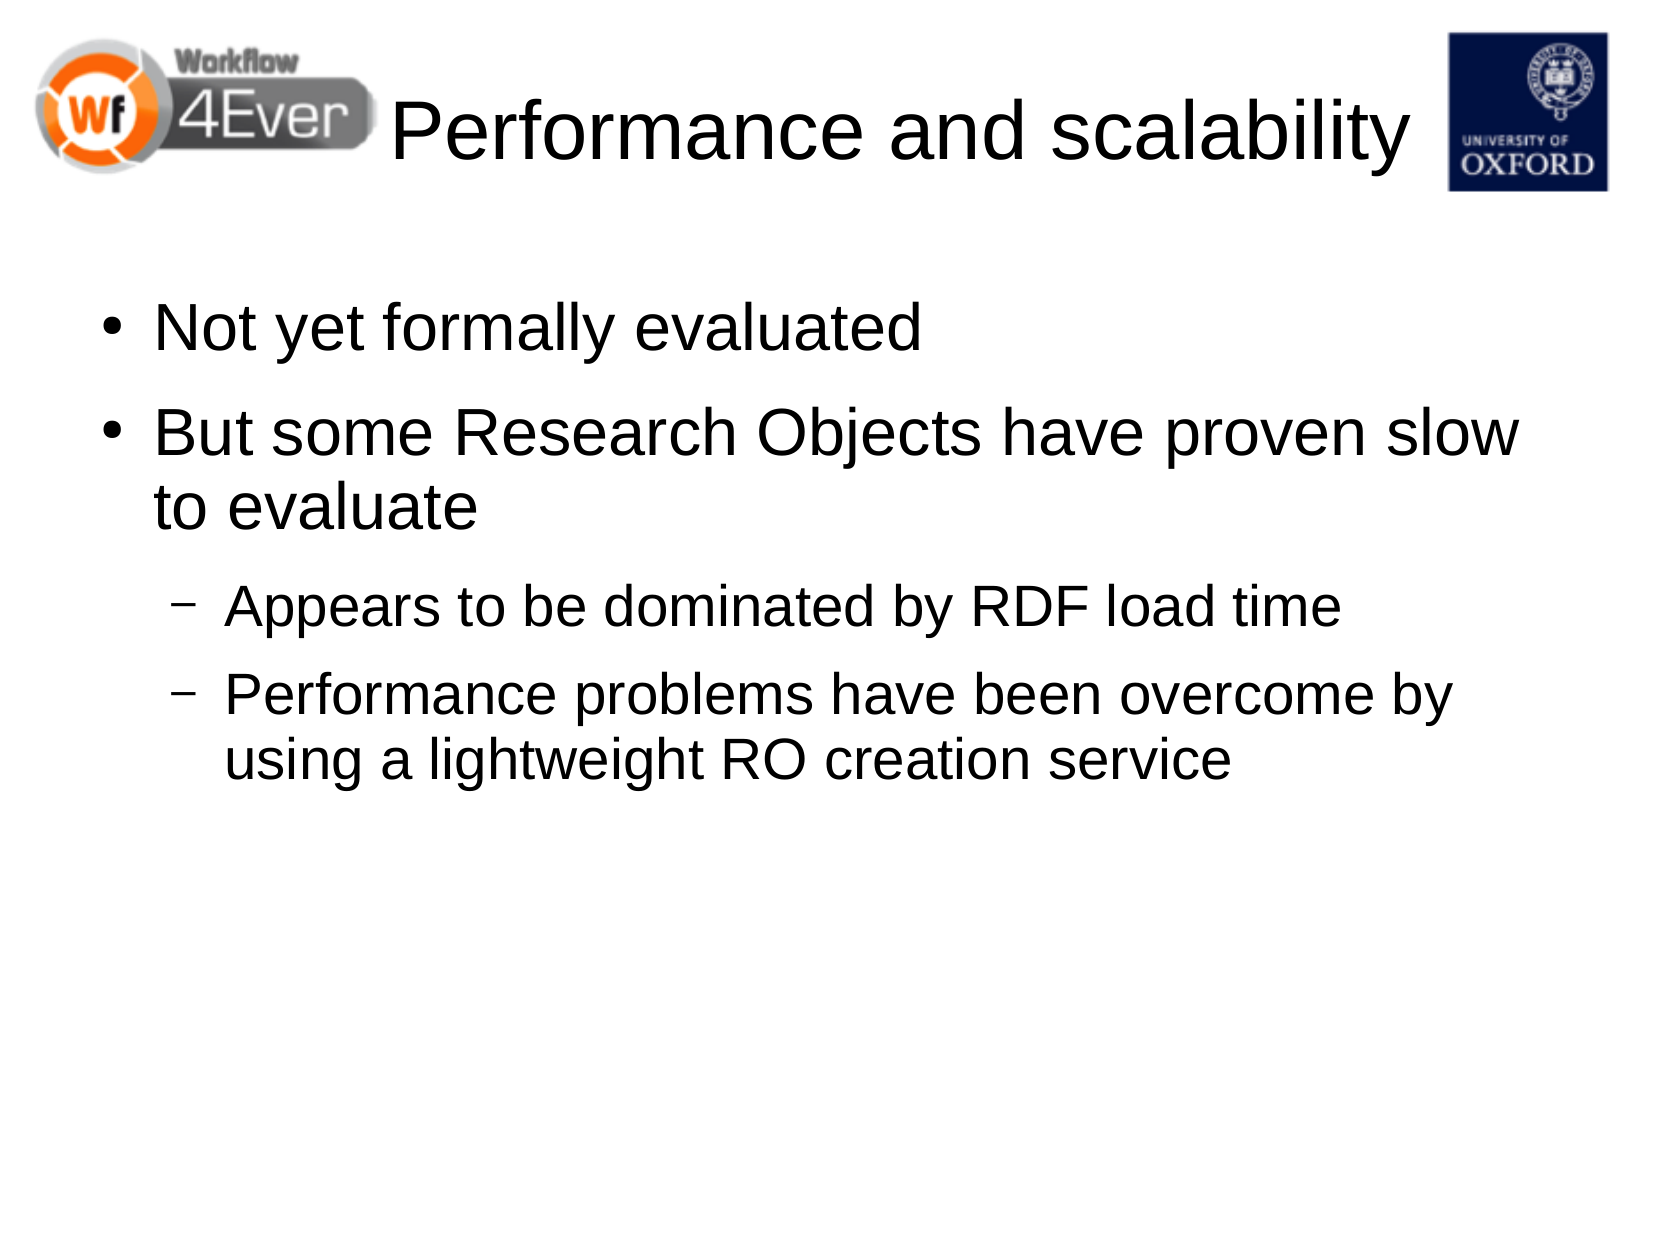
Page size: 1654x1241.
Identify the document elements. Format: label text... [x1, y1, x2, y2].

list Not yet formally evaluated But some Research Objects have proven slow to evaluate Appears to be dominated by RDF load time Performance problems have been overcome by using a lightweight RO creation service [82, 290, 1571, 1109]
picture [29, 33, 354, 181]
title Performance and scalability [354, 31, 1447, 231]
picture [1446, 29, 1612, 194]
